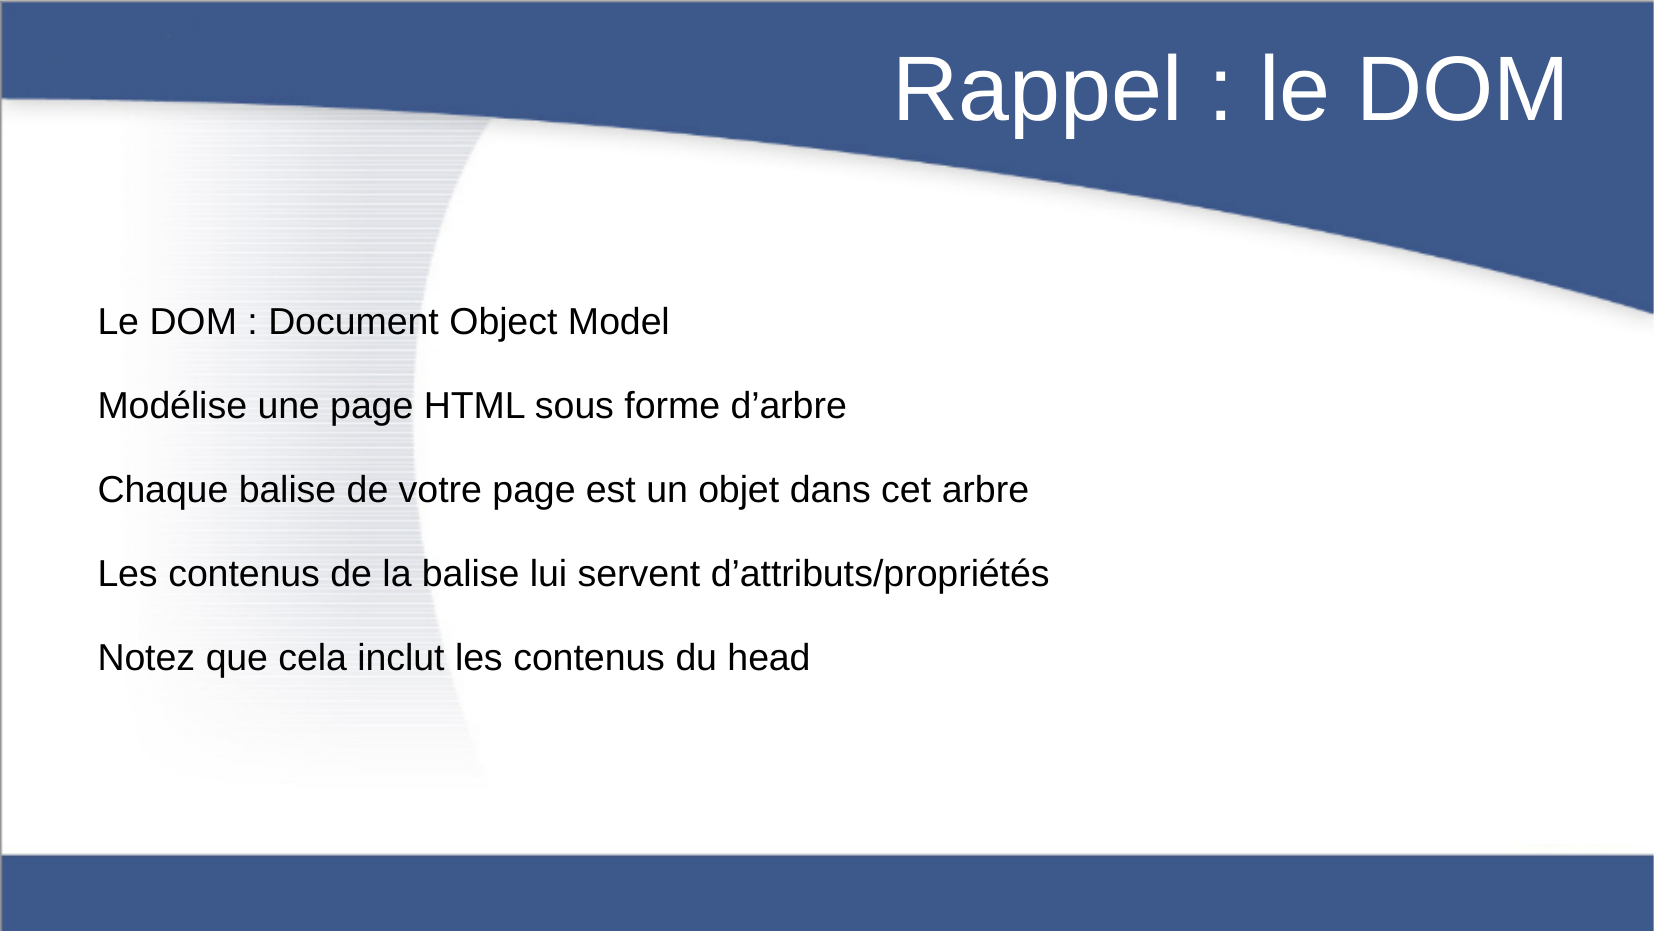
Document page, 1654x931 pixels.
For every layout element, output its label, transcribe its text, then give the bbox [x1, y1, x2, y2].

picture [0, 0, 1654, 931]
title Rappel : le DOM [82, 37, 1571, 193]
text_box Le DOM : Document Object Model Modélise une page HTML sous forme d’arbre Chaque balise de votre page est un objet dans cet arbre Les contenus de la balise lui servent d’attributs/propriétés Notez que cela inclut les contenus du head [82, 293, 1548, 745]
